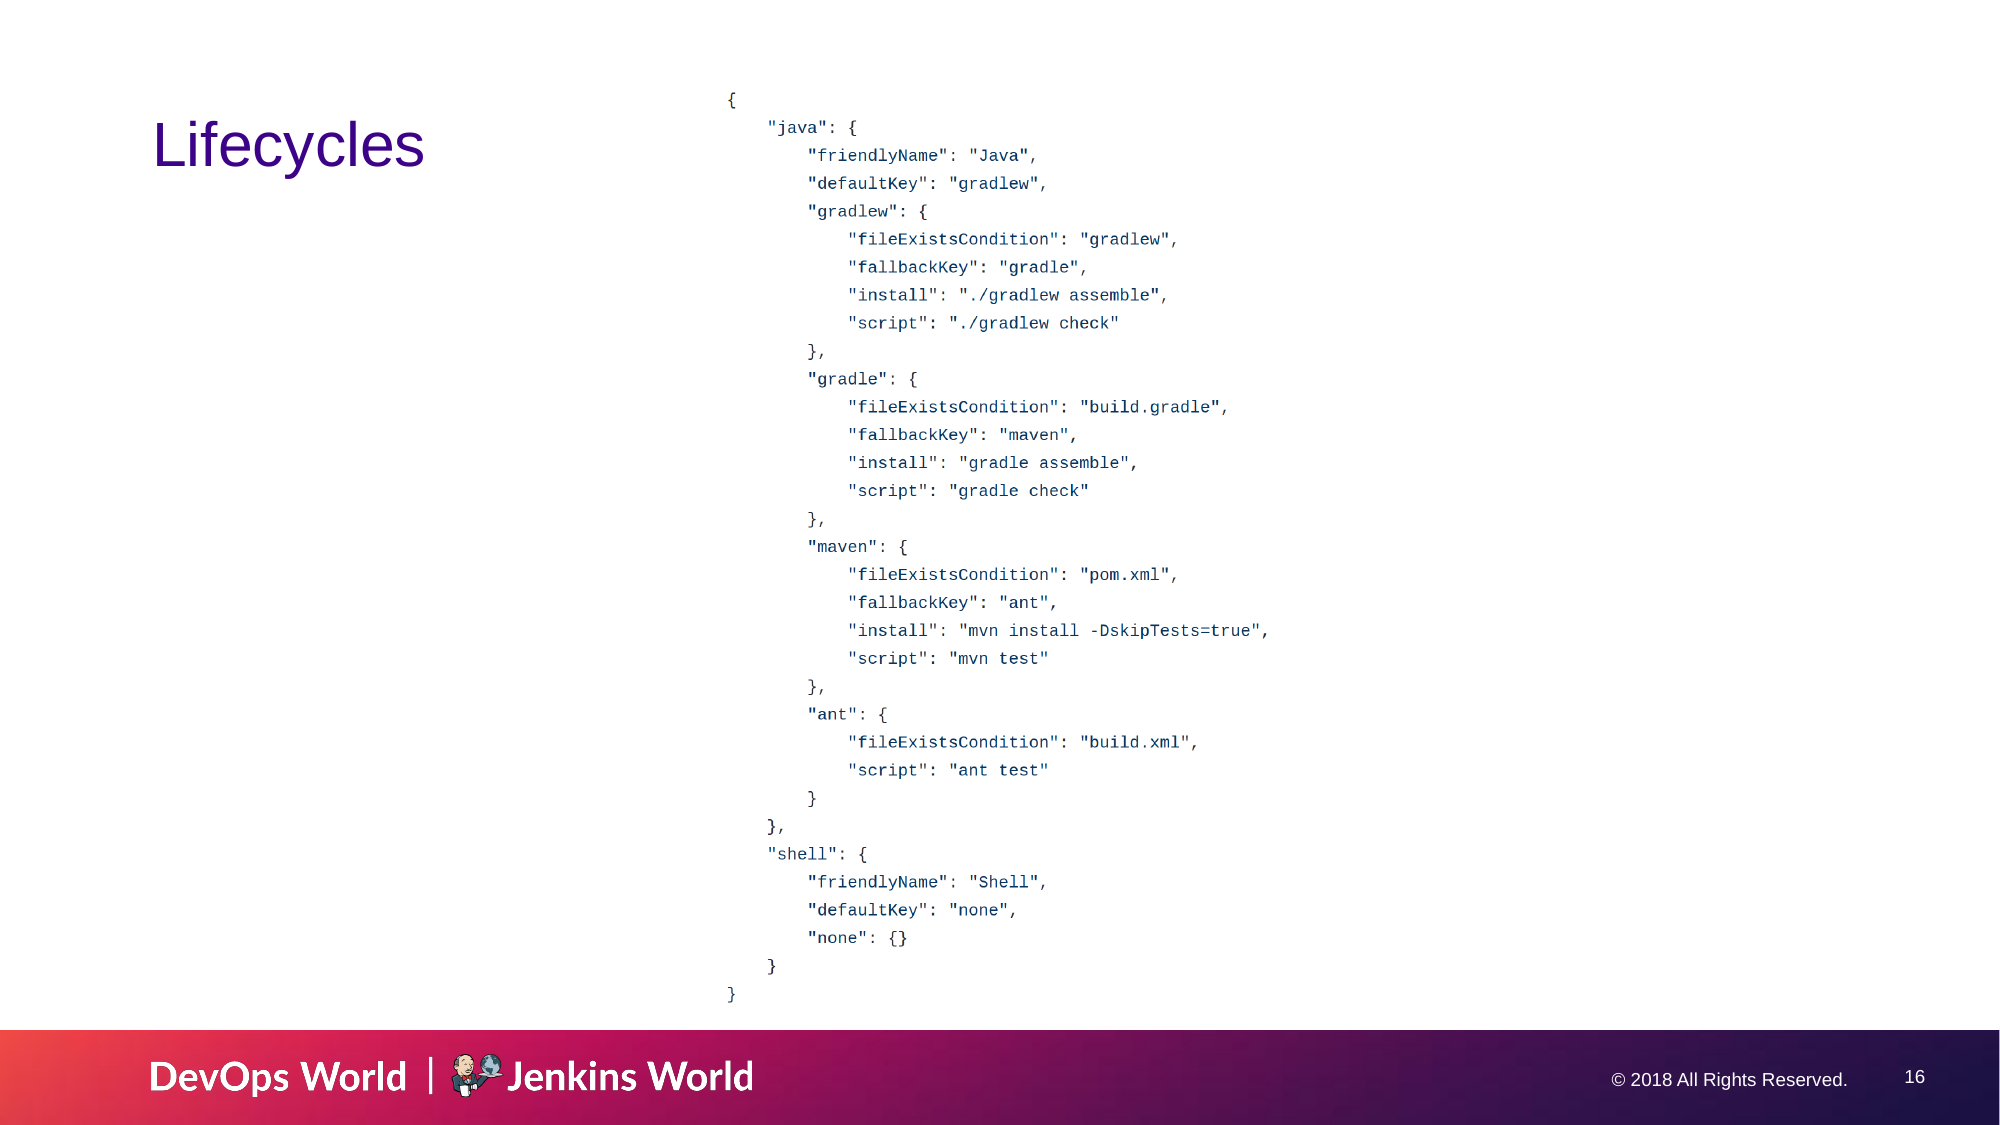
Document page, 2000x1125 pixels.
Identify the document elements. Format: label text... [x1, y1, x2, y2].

picture [0, 1030, 2000, 1125]
picture [726, 89, 1274, 1006]
title Lifecycles [152, 60, 1848, 181]
